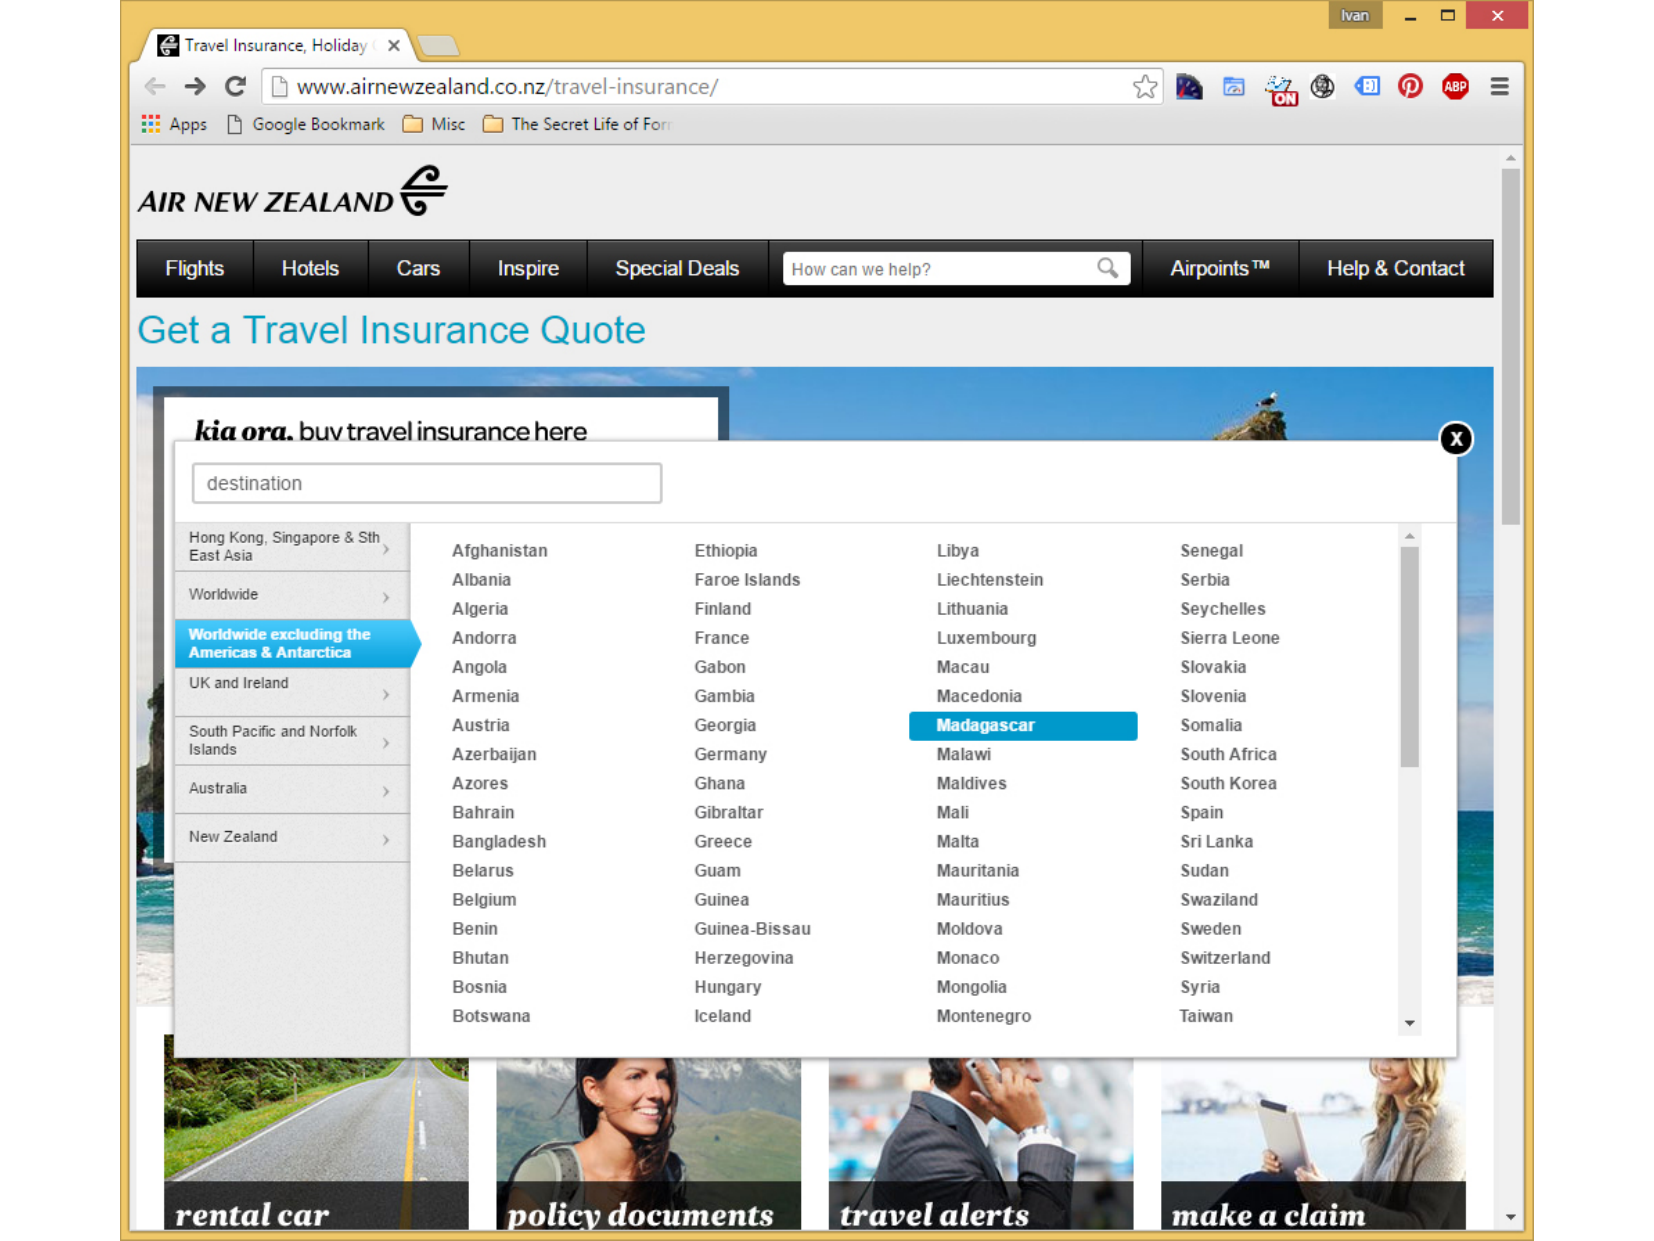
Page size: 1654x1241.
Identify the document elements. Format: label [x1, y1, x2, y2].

picture [120, 0, 1534, 1241]
